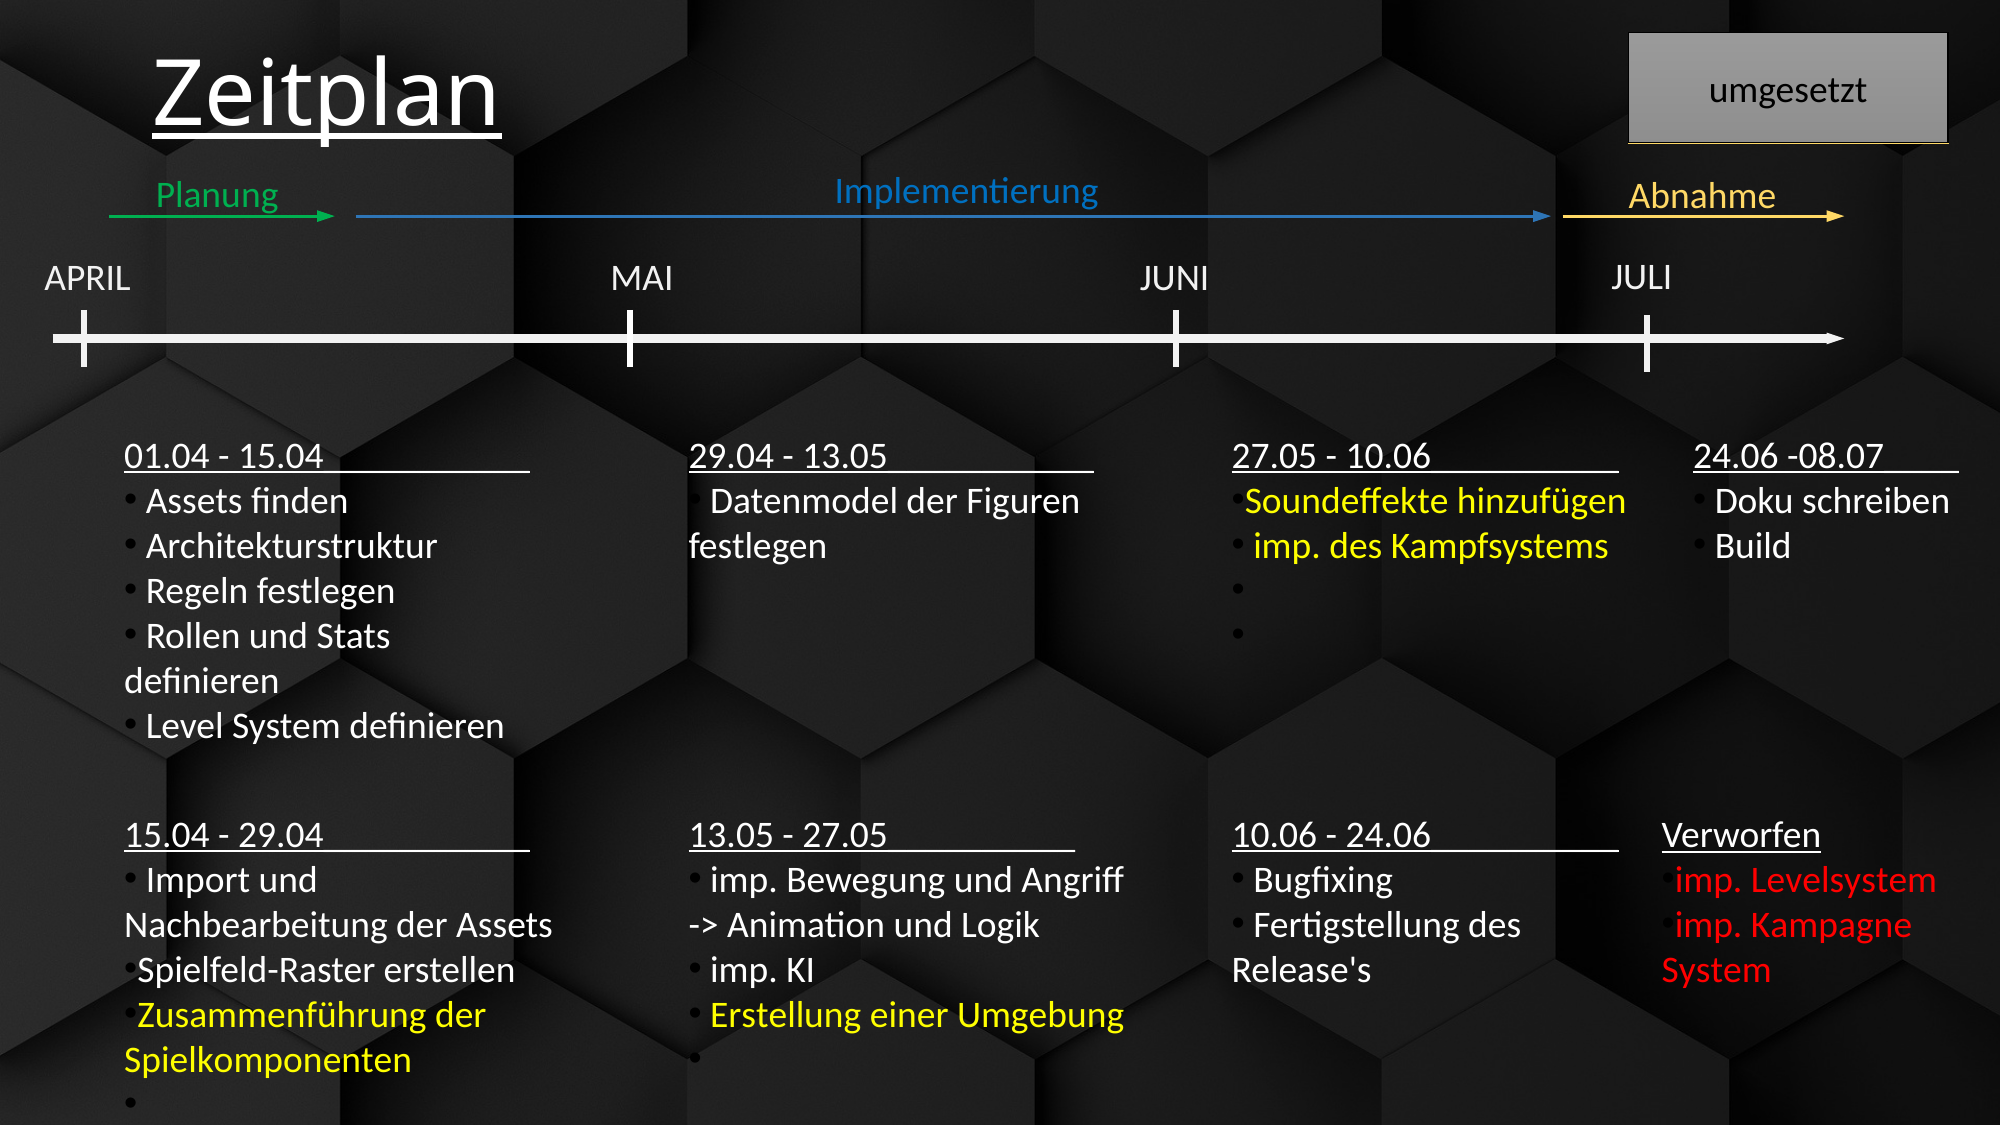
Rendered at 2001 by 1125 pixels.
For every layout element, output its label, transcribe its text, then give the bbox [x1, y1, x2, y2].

picture [0, 0, 2000, 1125]
text_box 29.04 - 13.05___________ Datenmodel der Figuren festlegen [673, 423, 1125, 575]
text_box 01.04 - 15.04___________ Assets finden Architekturstruktur Regeln festlegen Rollen und Stats definieren Level System definieren [109, 423, 561, 802]
text_box Implementierung [819, 158, 1118, 219]
text_box 15.04 - 29.04___________ Import und Nachbearbeitung der Assets Spielfeld-Raster erstellen Zusammenführung der Spielkomponenten [109, 802, 602, 1125]
text_box JUNI [1124, 245, 1233, 307]
text_box JULI [1596, 244, 1691, 305]
text_box MAI [595, 245, 690, 307]
text_box 27.05 - 10.06__________ Soundeffekte hinzufügen imp. des Kampfsystems [1216, 423, 1668, 666]
text_box APRIL [29, 245, 161, 307]
title Zeitplan [137, 27, 1863, 165]
text_box umgesetzt [1628, 32, 1948, 143]
text_box Verworfen imp. Levelsystem imp. Kampagne System [1646, 802, 1969, 1046]
text_box Abnahme [1613, 163, 1794, 224]
text_box Planung [140, 162, 296, 223]
text_box 24.06 -08.07____ Doku schreiben Build [1678, 423, 1990, 621]
text_box 10.06 - 24.06__________ Bugfixing Fertigstellung des Release's [1216, 802, 1644, 999]
text_box 13.05 - 27.05__________ imp. Bewegung und Angriff -> Animation und Logik imp. KI Erstellung einer Umgebung [673, 802, 1167, 1090]
